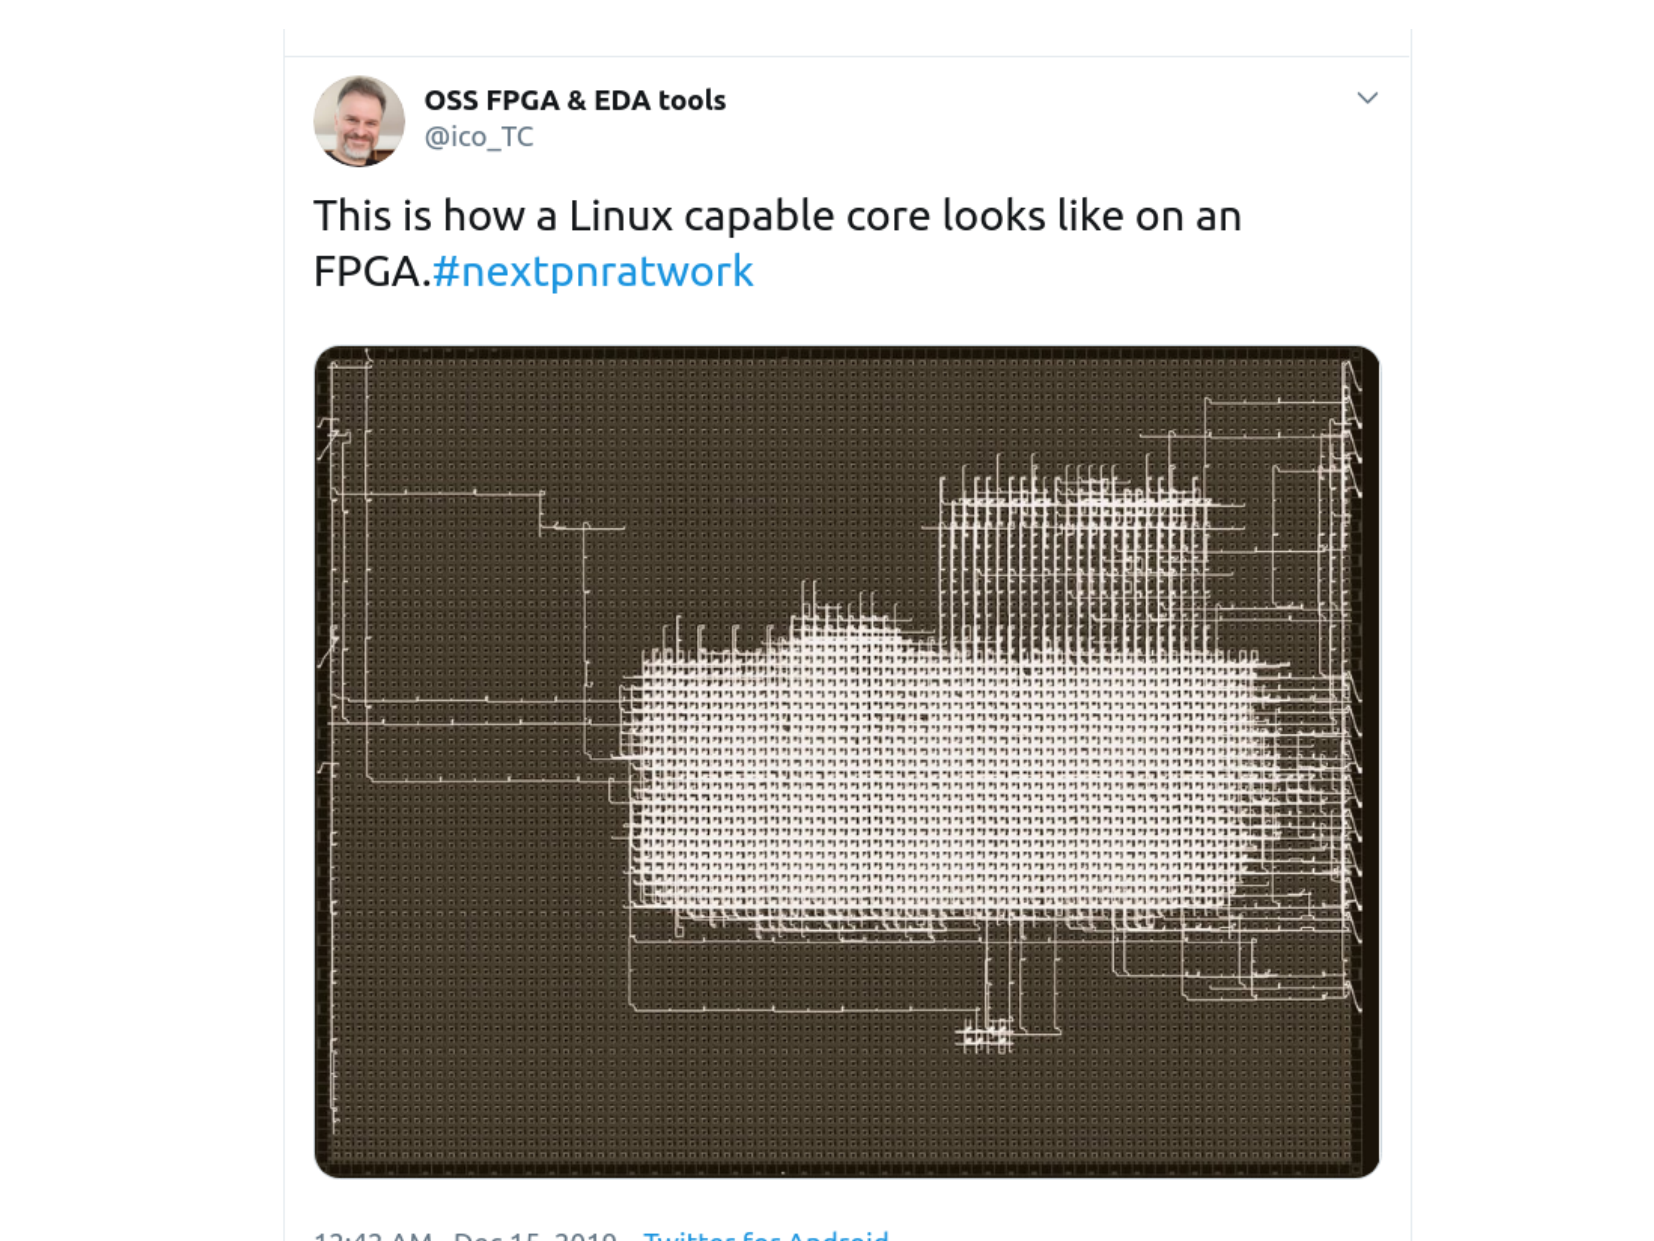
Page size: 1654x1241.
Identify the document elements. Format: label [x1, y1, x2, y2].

picture [273, 29, 1441, 1241]
